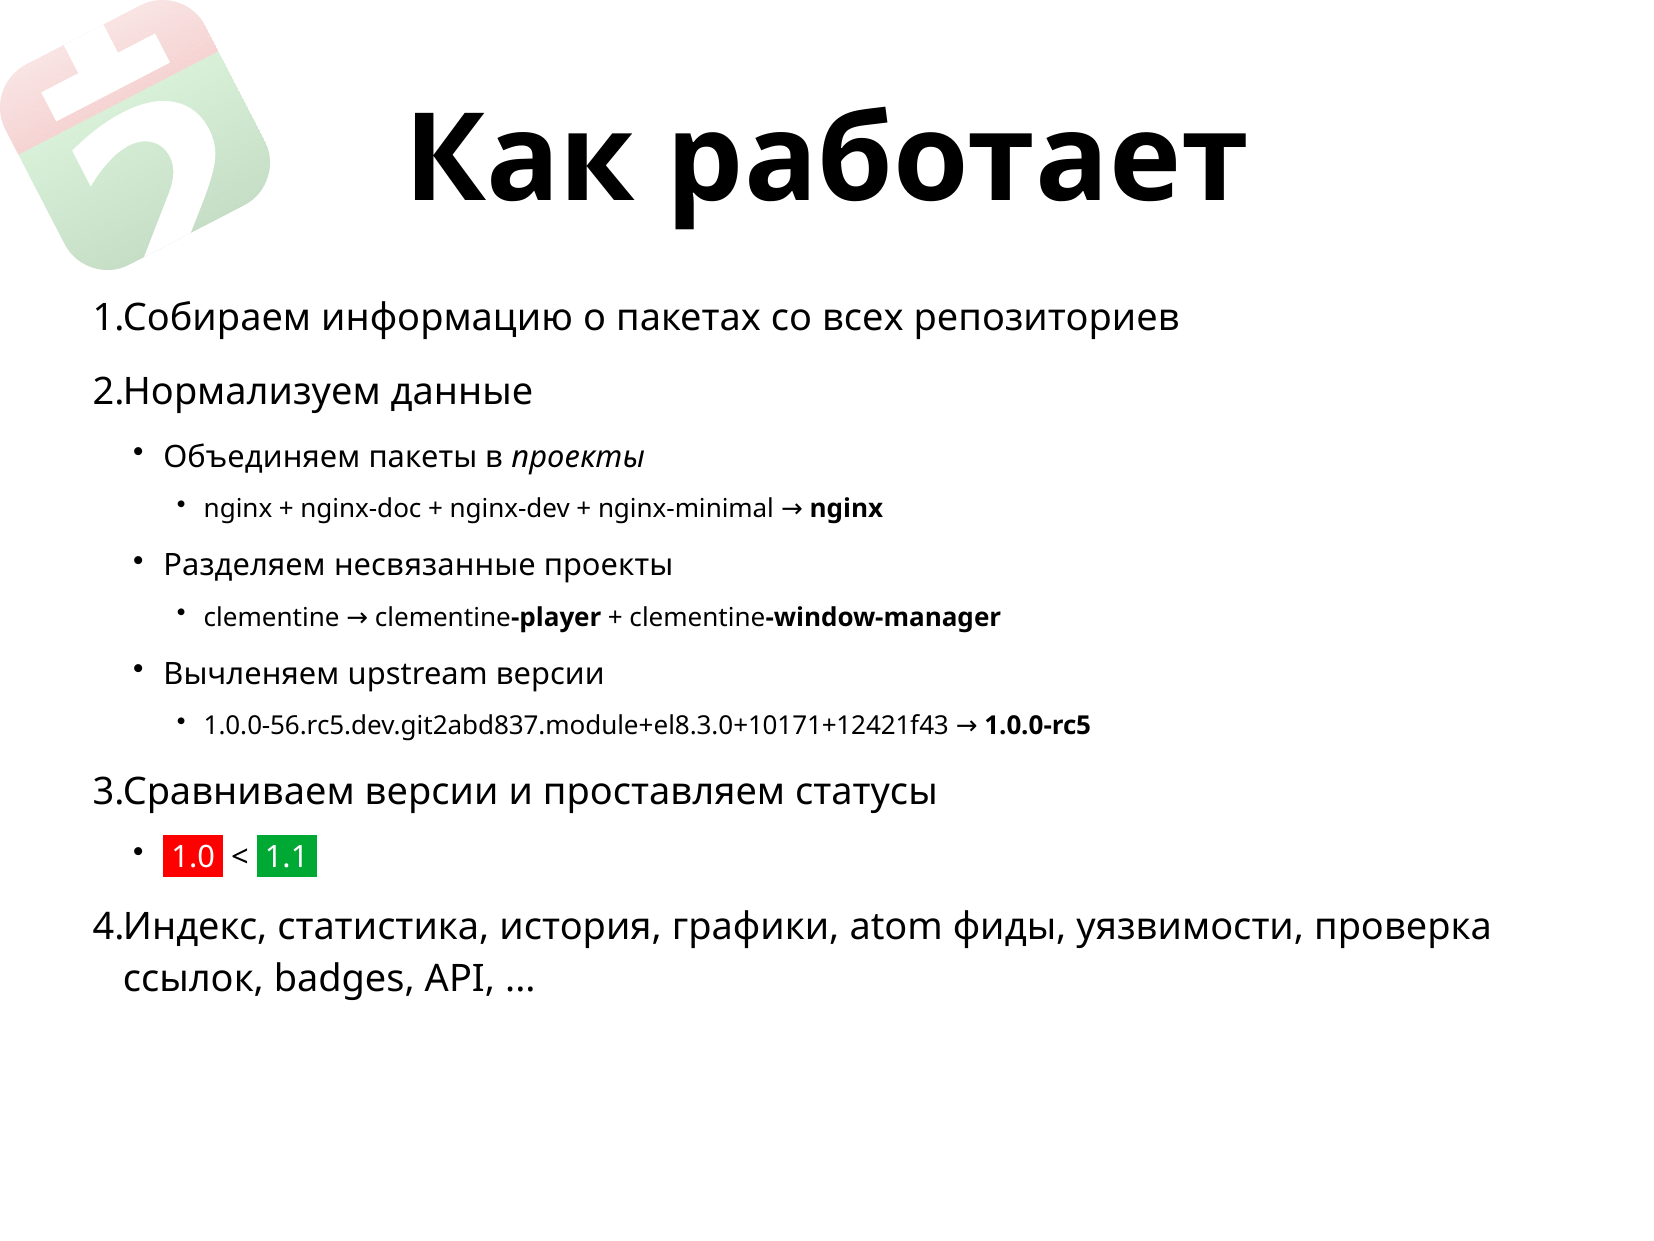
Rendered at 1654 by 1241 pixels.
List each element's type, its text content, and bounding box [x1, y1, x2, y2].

title Как работает [82, 49, 1571, 257]
list Собираем информацию о пакетах со всех репозиториев Нормализуем данные Объединяем пакеты в проекты nginx + nginx-doc + nginx-dev + nginx-minimal → nginx Разделяем несвязанные проекты clementine → clementine-player + clementine-window-manager Вычленяем upstream версии 1.0.0-56.rc5.dev.git2abd837.module+el8.3.0+10171+12421f43 → 1.0.0-rc5 Сравниваем версии и проставляем статусы 1.0 < 1.1 Индекс, статистика, история, графики, atom фиды, уязвимости, проверка ссылок, badges, API, ... [82, 290, 1571, 1010]
